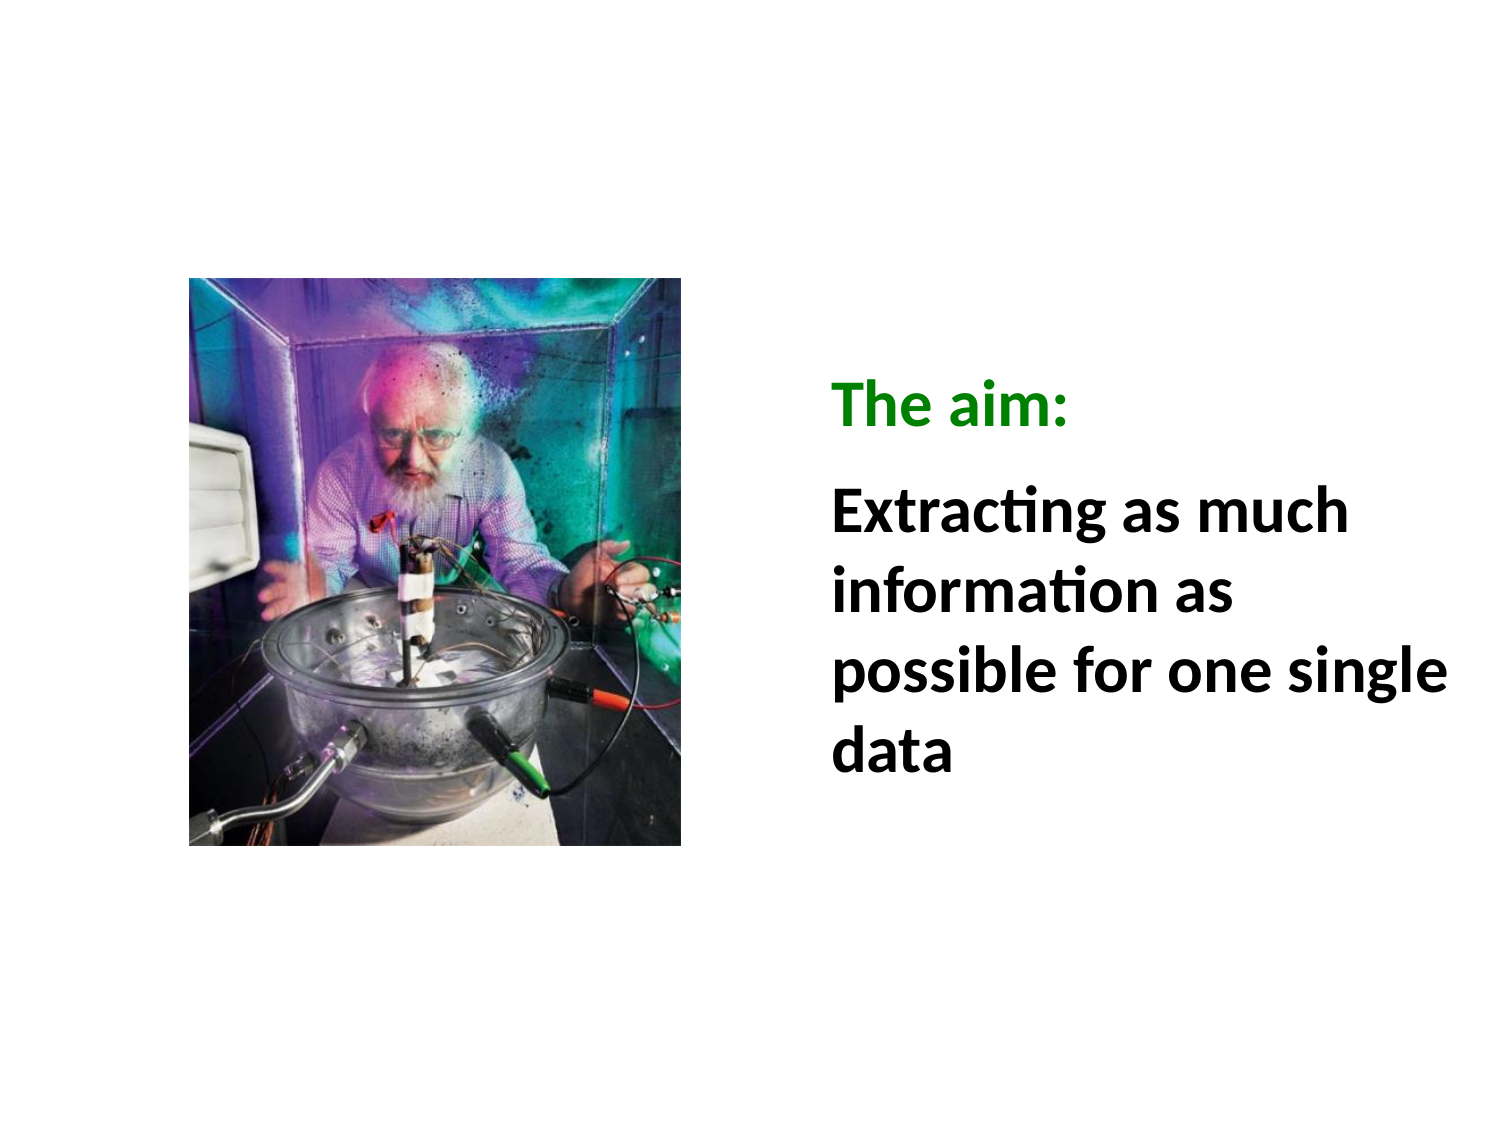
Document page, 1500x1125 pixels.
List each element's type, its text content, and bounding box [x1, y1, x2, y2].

text_box The aim: Extracting as much information as possible for one single data [816, 352, 1469, 794]
picture [189, 278, 681, 846]
